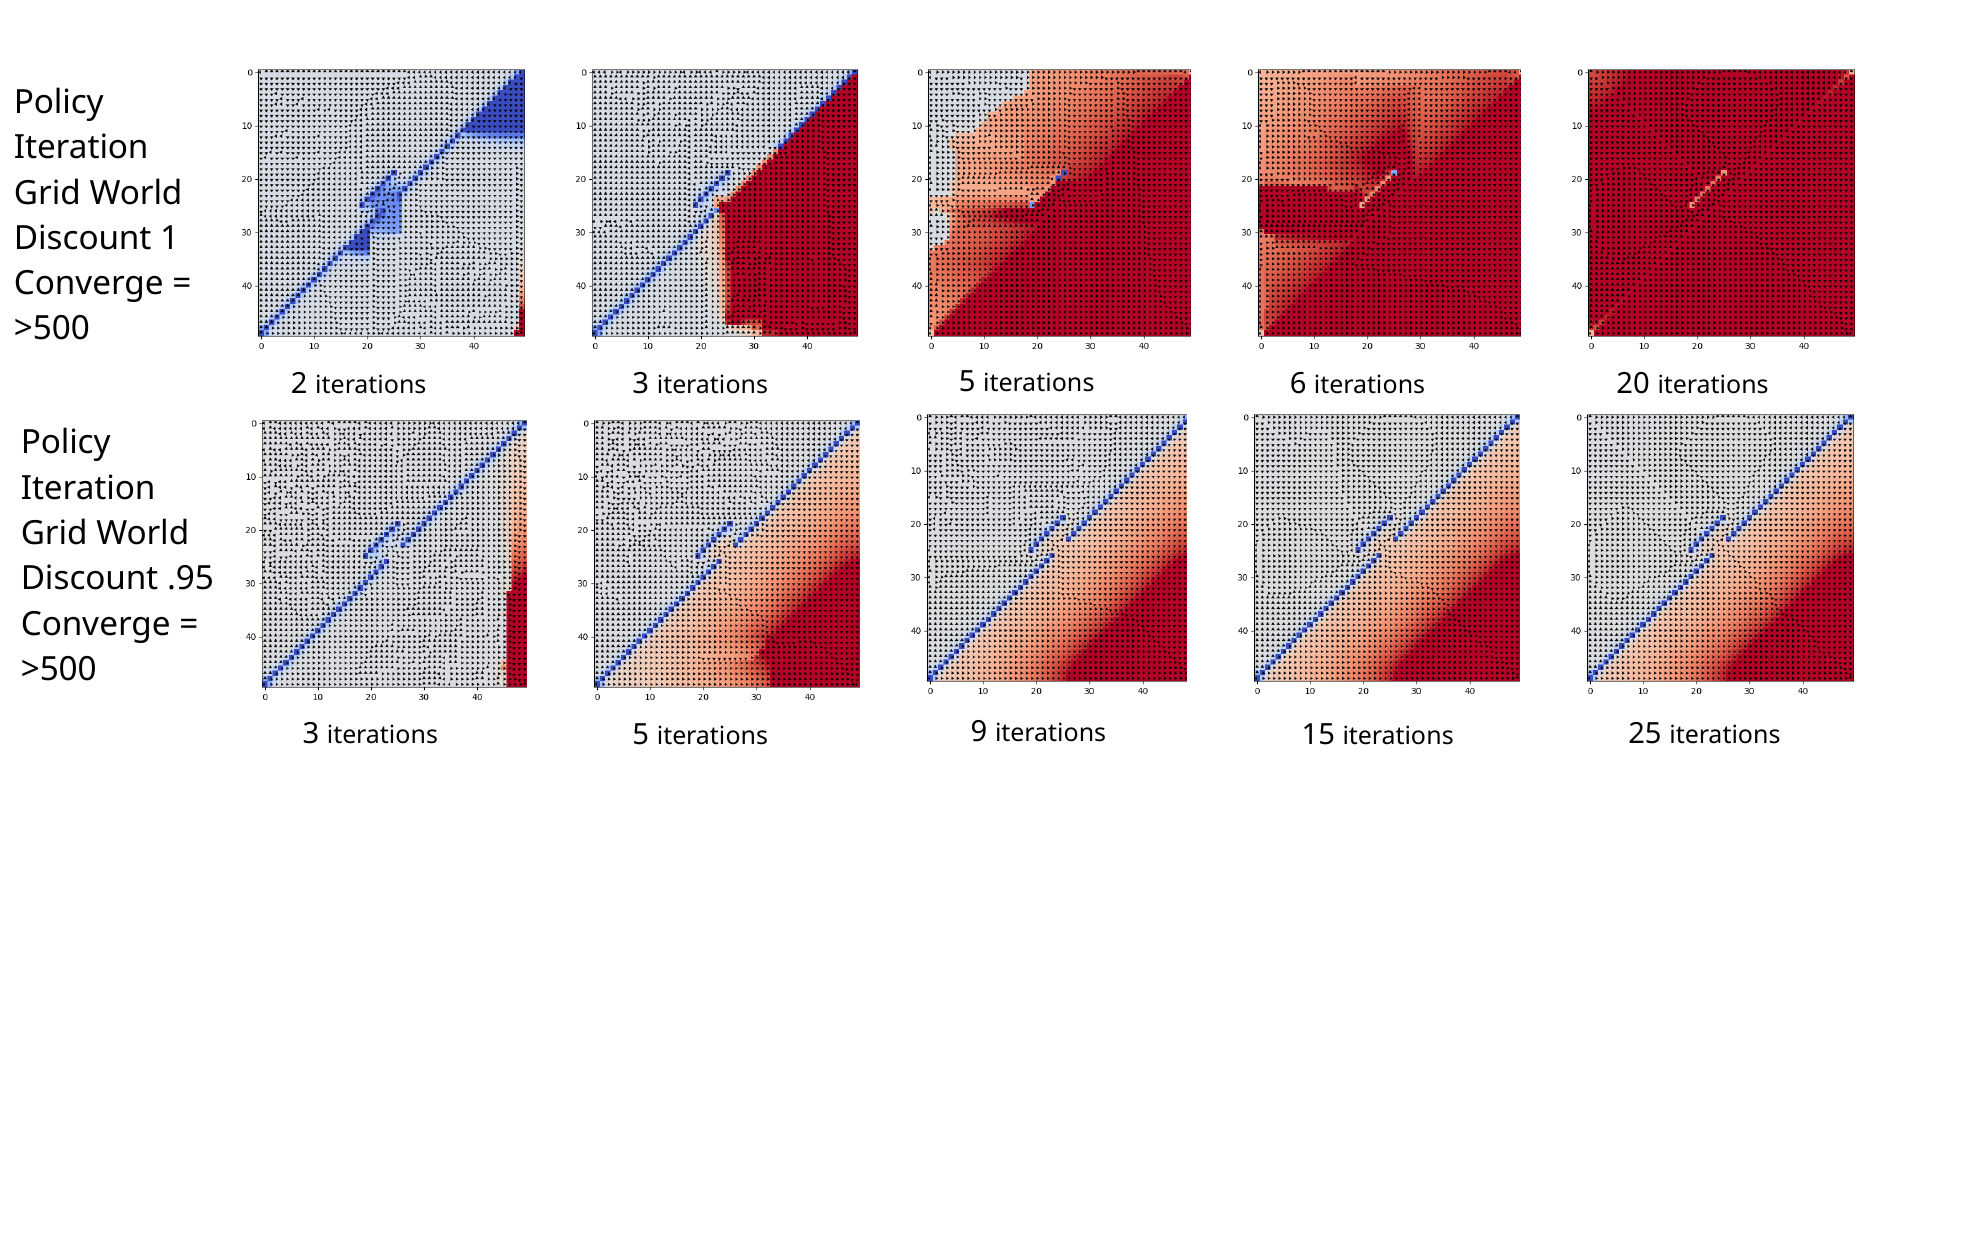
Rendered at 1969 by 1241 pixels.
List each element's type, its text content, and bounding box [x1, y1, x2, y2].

picture [191, 59, 1921, 361]
text_box Policy Iteration Grid World Discount .95 Converge = >500 [14, 413, 241, 695]
text_box 3 iterations [626, 361, 837, 406]
text_box Policy Iteration Grid World Discount 1 Converge = >500 [8, 92, 219, 336]
text_box 20 iterations [1610, 361, 1821, 406]
text_box 5 iterations [626, 711, 837, 756]
text_box 9 iterations [964, 707, 1175, 754]
picture [195, 404, 1920, 711]
text_box 3 iterations [296, 709, 507, 756]
text_box 6 iterations [1283, 361, 1494, 406]
text_box 2 iterations [284, 359, 495, 406]
text_box 25 iterations [1622, 709, 1833, 756]
text_box 15 iterations [1295, 709, 1506, 756]
text_box 5 iterations [952, 361, 1163, 403]
